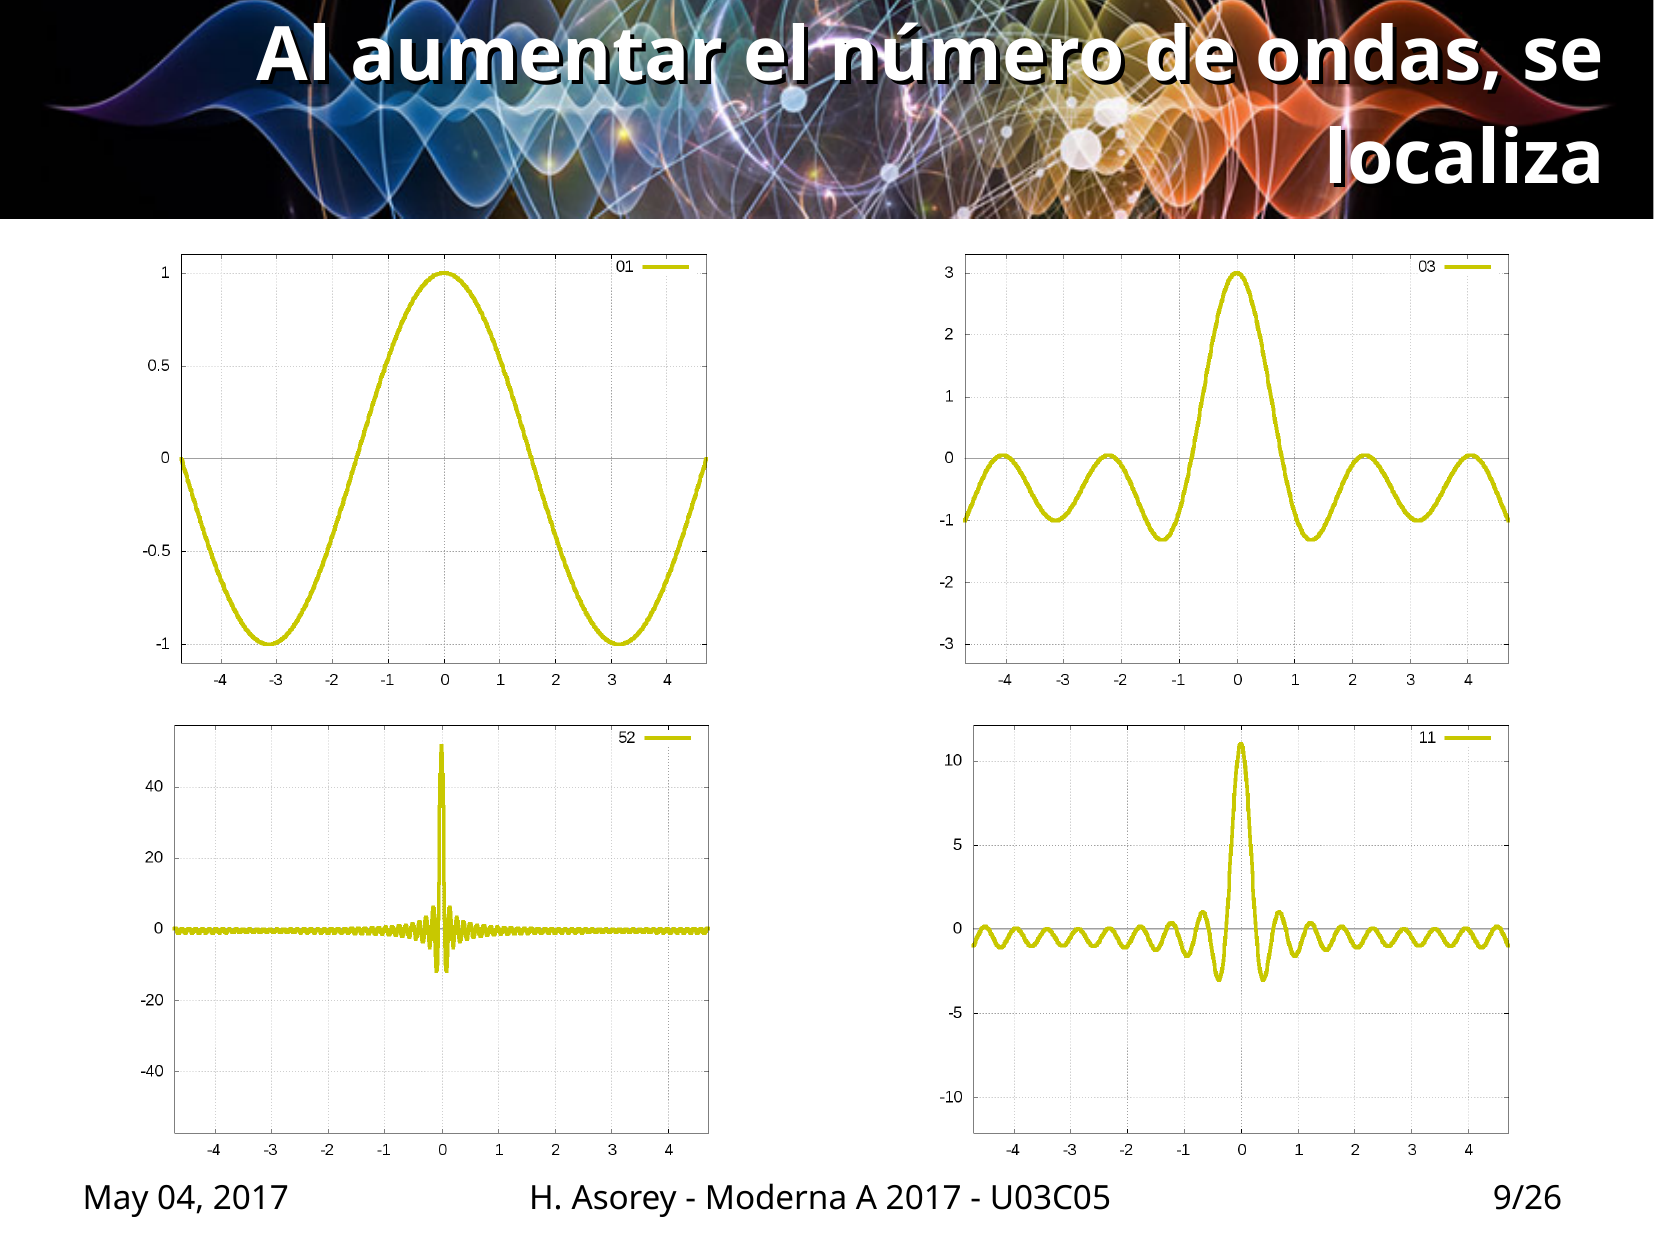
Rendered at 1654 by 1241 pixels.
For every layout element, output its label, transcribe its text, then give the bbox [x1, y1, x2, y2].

picture [940, 725, 1510, 1155]
title Al aumentar el número de ondas, se localiza [45, 15, 1606, 191]
picture [940, 254, 1510, 685]
picture [0, 0, 1654, 219]
picture [141, 725, 710, 1155]
picture [143, 254, 708, 685]
